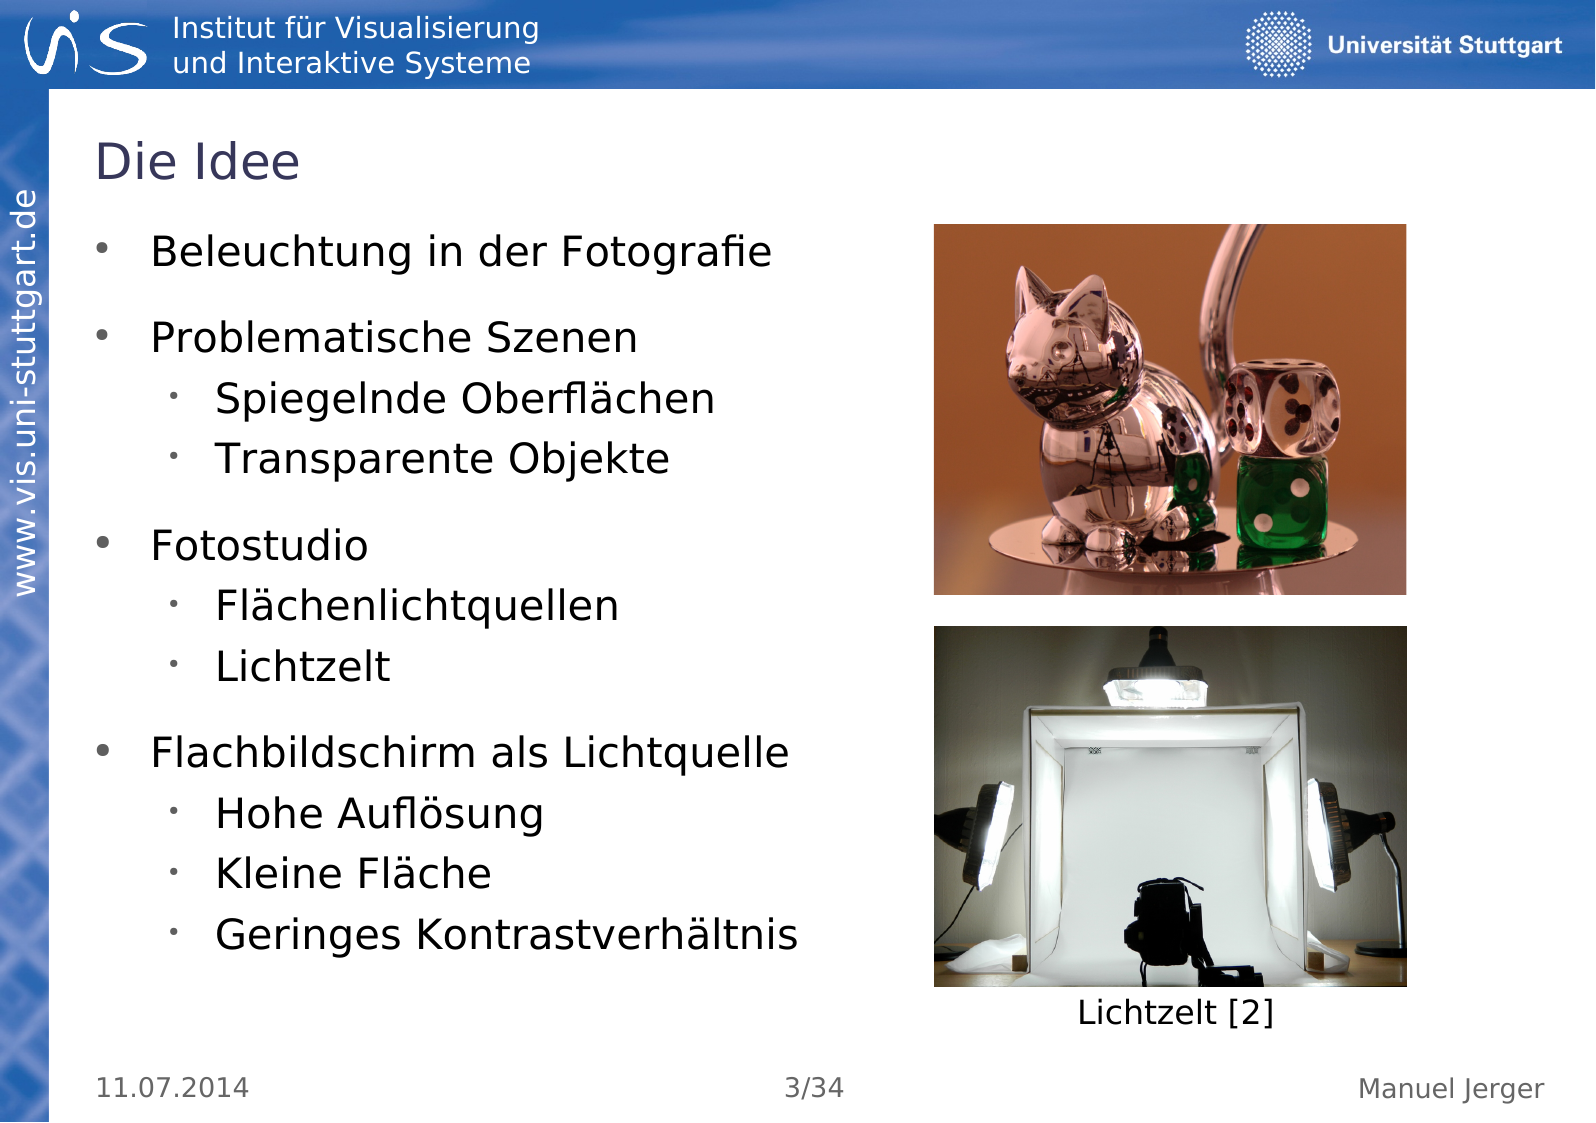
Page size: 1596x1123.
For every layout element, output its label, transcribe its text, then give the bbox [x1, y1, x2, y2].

picture [24, 0, 1596, 89]
picture [0, 0, 49, 1122]
title Die Idee [94, 117, 1534, 201]
list Beleuchtung in der Fotografie Problematische Szenen Spiegelnde Oberflächen Transparente Objekte Fotostudio Flächenlichtquellen Lichtzelt Flachbildschirm als Lichtquelle Hohe Auflösung Kleine Fläche Geringes Kontrastverhältnis [94, 224, 804, 1052]
picture [934, 626, 1407, 987]
text_box Lichtzelt [2] [956, 991, 1596, 1057]
picture [933, 224, 1407, 595]
